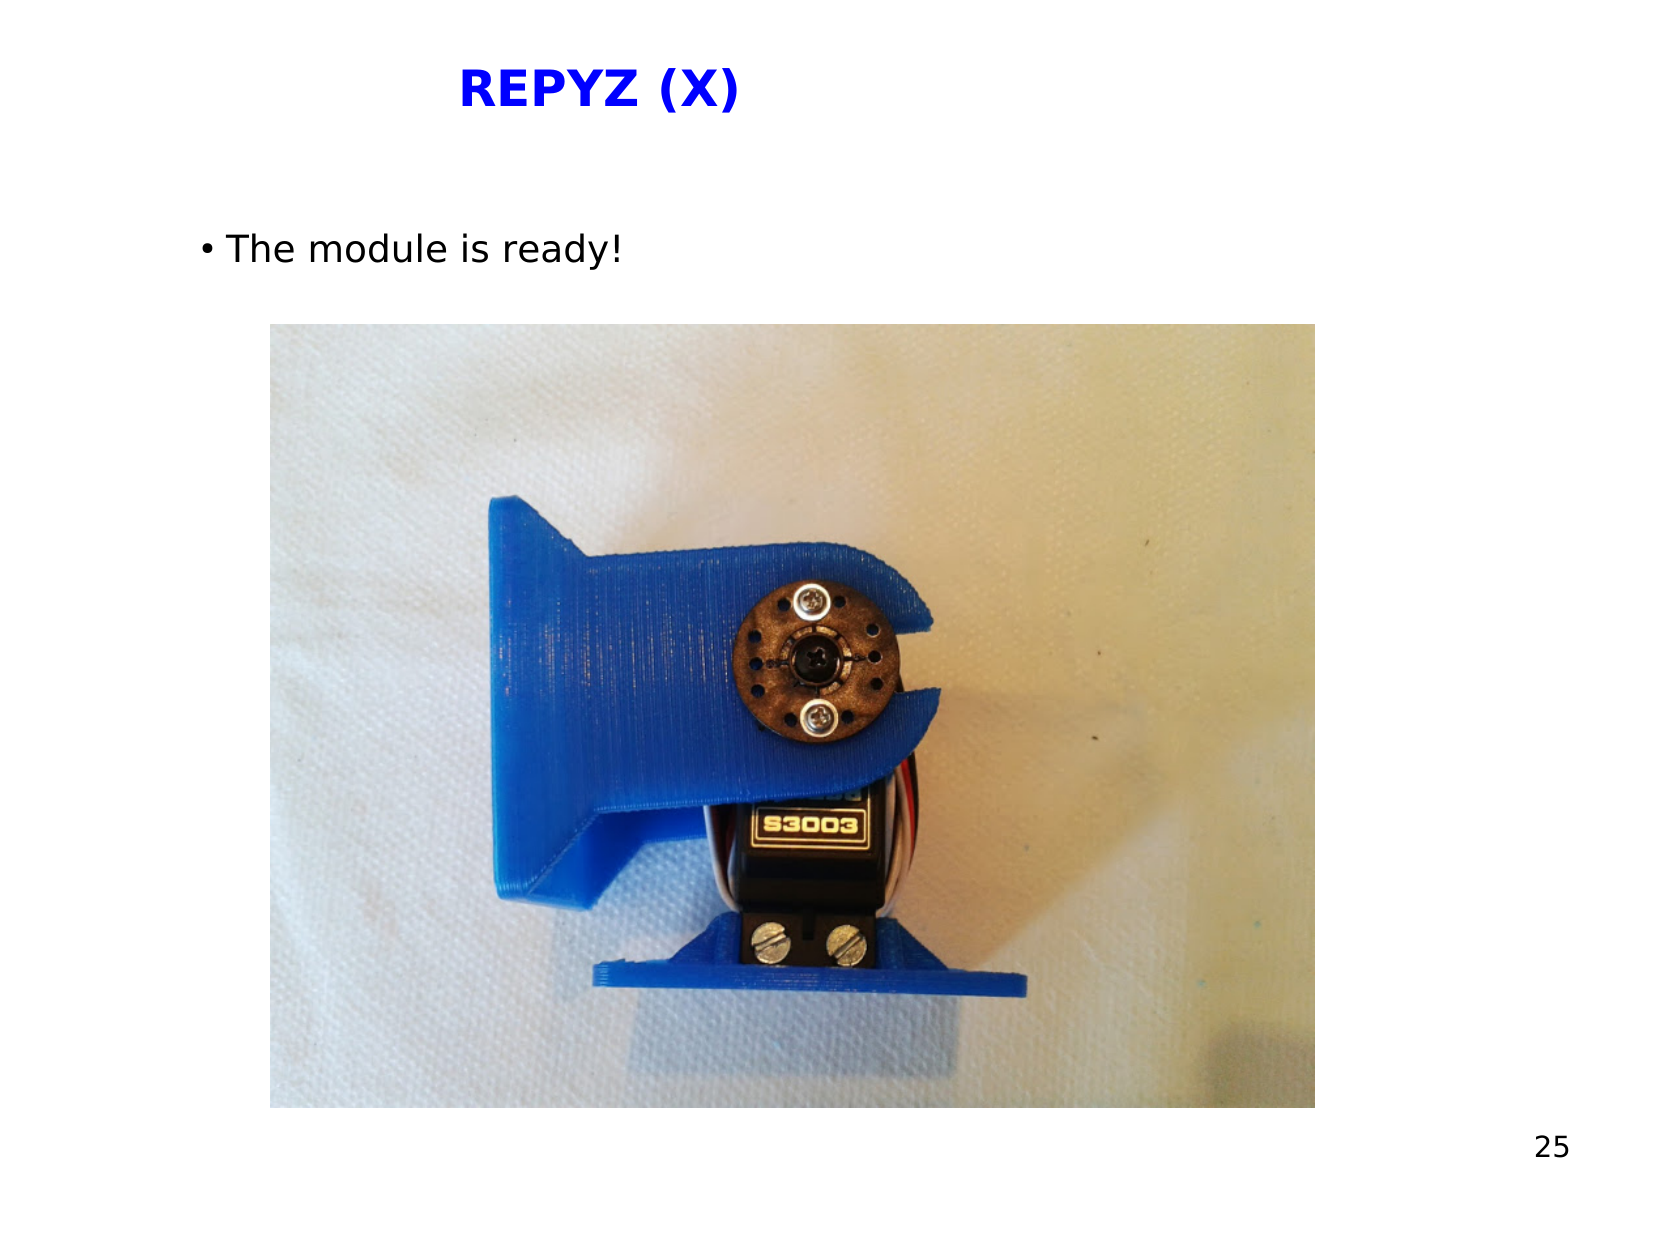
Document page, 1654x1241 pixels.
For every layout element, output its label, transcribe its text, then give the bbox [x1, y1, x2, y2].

picture [270, 324, 1315, 1108]
text_box The module is ready! [186, 158, 1480, 279]
text_box REPYZ (X) [443, 52, 774, 126]
